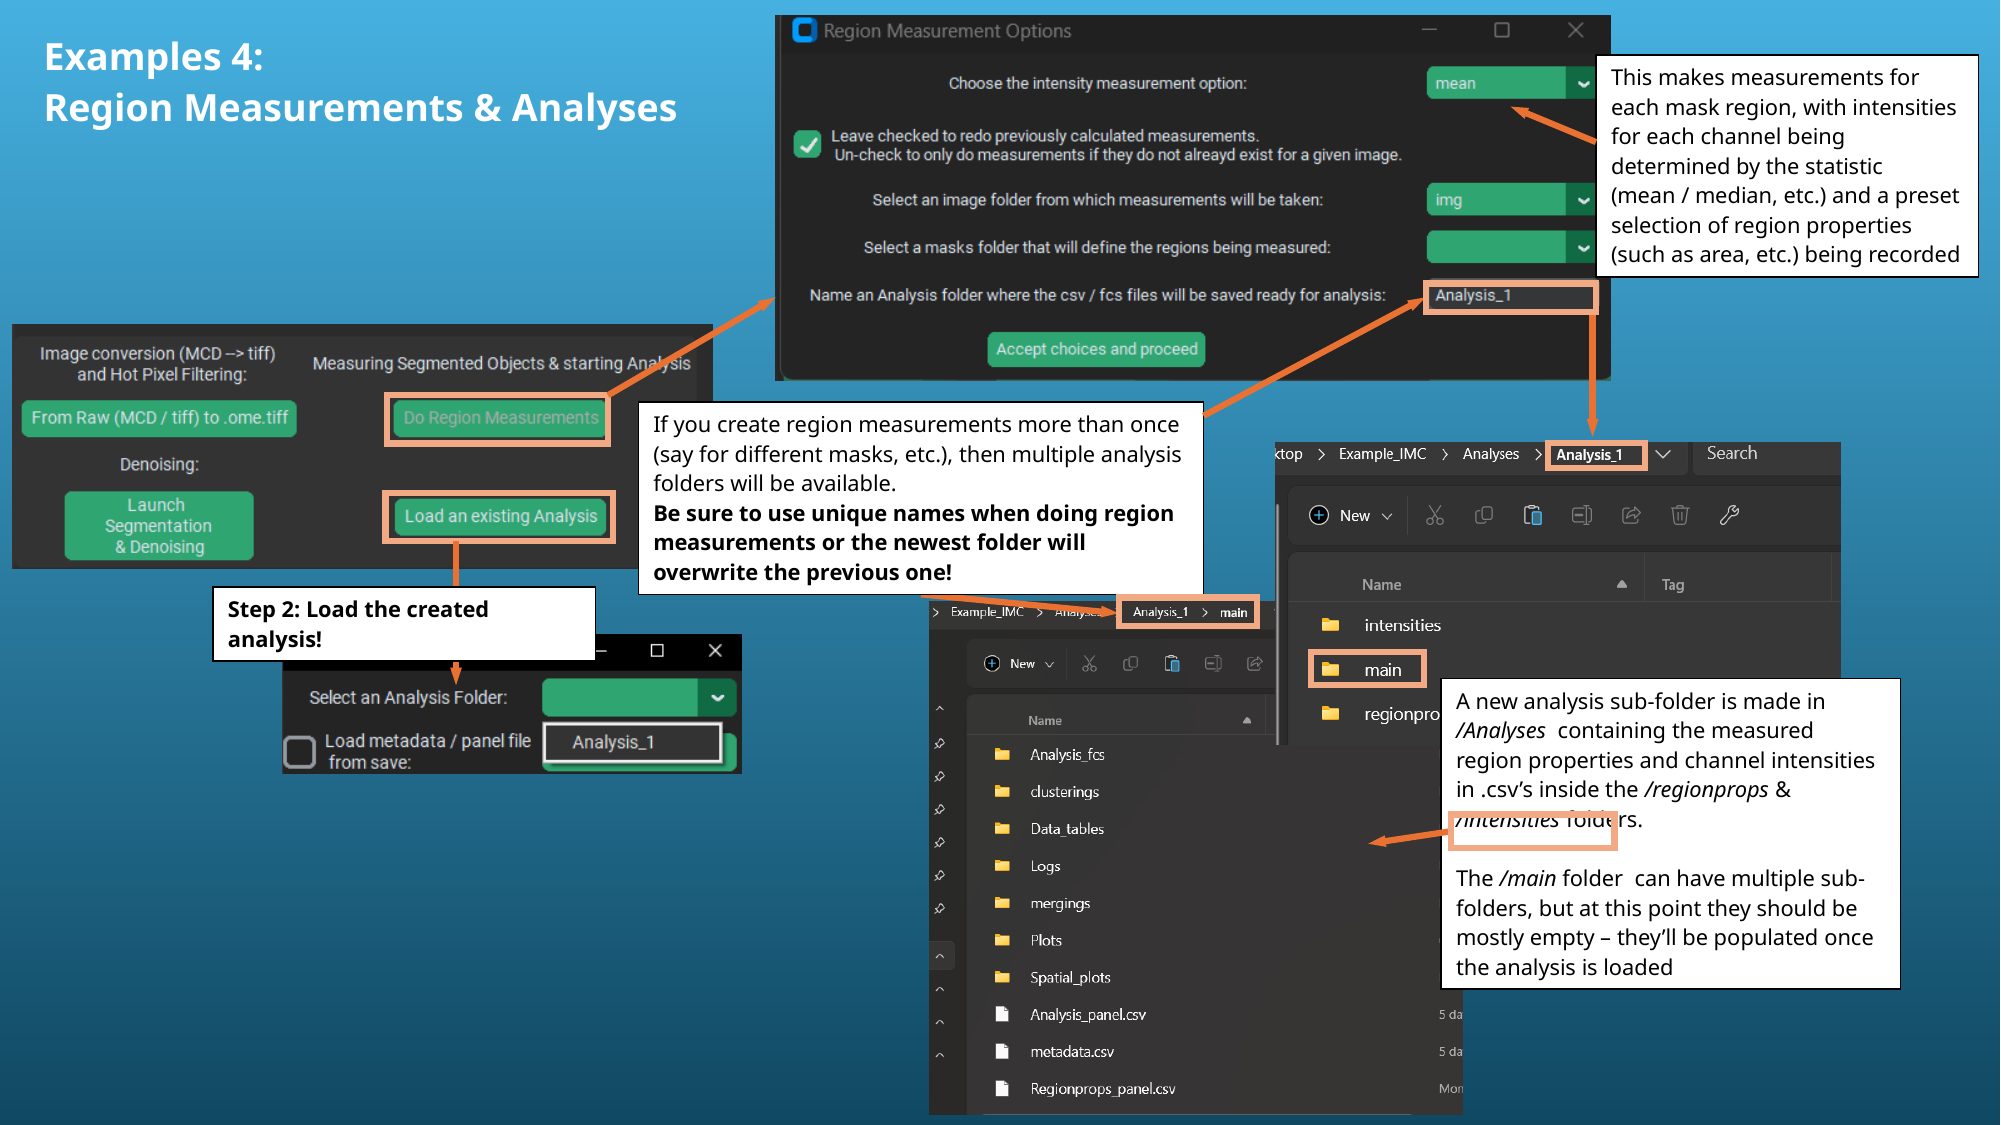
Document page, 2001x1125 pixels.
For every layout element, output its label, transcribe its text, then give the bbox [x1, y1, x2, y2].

picture [389, 496, 610, 538]
picture [390, 398, 605, 440]
picture [1034, 601, 1116, 611]
text_box Examples 4: Region Measurements & Analyses [28, 22, 761, 129]
picture [282, 634, 742, 774]
picture [929, 442, 1841, 1115]
text_box Step 2: Load the created analysis! [212, 586, 596, 629]
picture [1551, 446, 1642, 465]
picture [1122, 601, 1254, 623]
picture [1429, 287, 1593, 309]
picture [1278, 302, 1589, 381]
text_box A new analysis sub-folder is made in /Analyses containing the measured region properties and channel intensities in .csv’s inside the /regionprops & /intensities folders. The /main folder can have multiple sub-folders, but at this point they should be mostly empty – they’ll be populated once the analysis is loaded [1441, 678, 1901, 937]
text_box This makes measurements for each mask region, with intensities for each channel being determined by the statistic (mean / median, etc.) and a preset selection of region properties (such as area, etc.) being recorded [1596, 55, 1979, 233]
picture [12, 324, 713, 569]
picture [775, 15, 1611, 381]
text_box If you create region measurements more than once (say for different masks, etc.), then multiple analysis folders will be available. Be sure to use unique names when doing region measurements or the newest folder will overwrite the previous one! [638, 402, 1204, 580]
